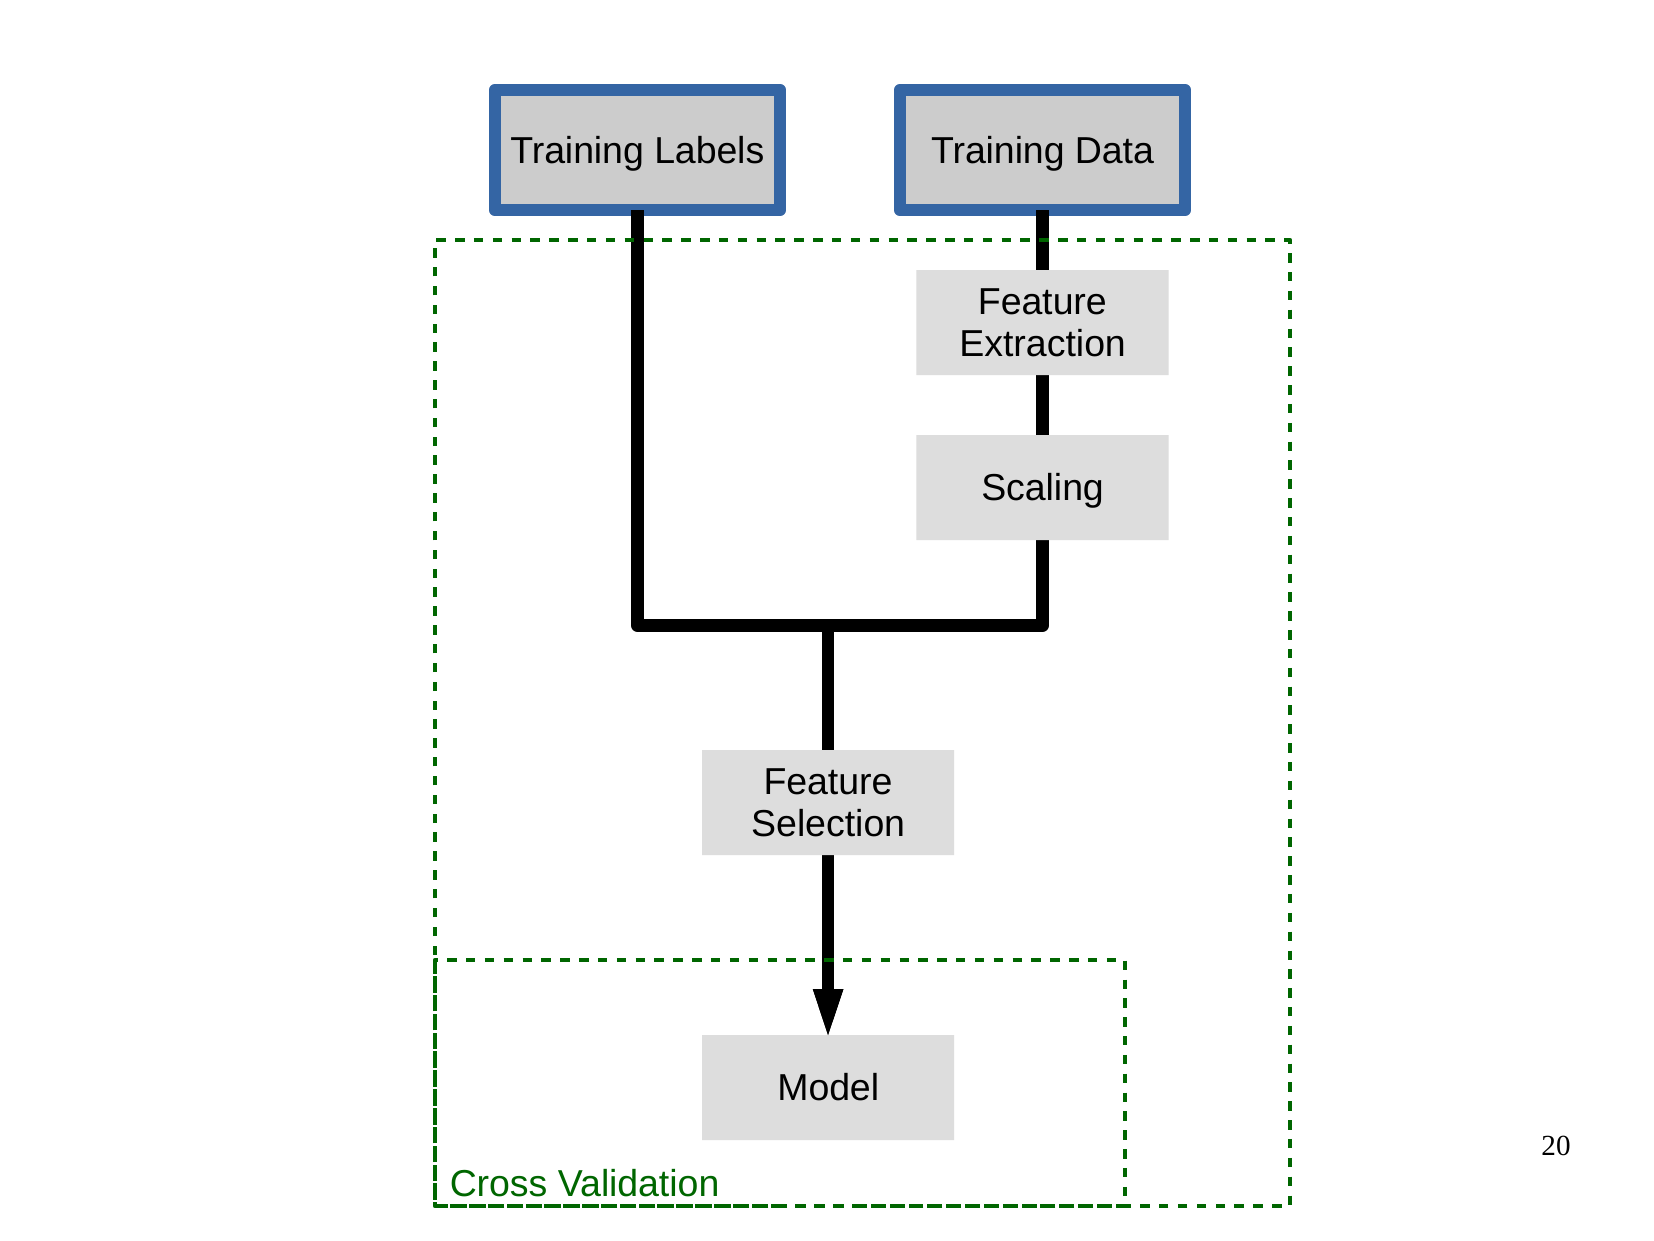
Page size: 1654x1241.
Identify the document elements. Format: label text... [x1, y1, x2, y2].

text_box Scaling [916, 435, 1169, 541]
text_box Feature Extraction [916, 270, 1169, 376]
text_box Cross Validation [435, 1155, 766, 1212]
text_box Training Data [900, 90, 1186, 211]
text_box Training Labels [495, 90, 781, 211]
text_box Feature Selection [702, 750, 955, 856]
text_box Model [702, 1035, 955, 1141]
